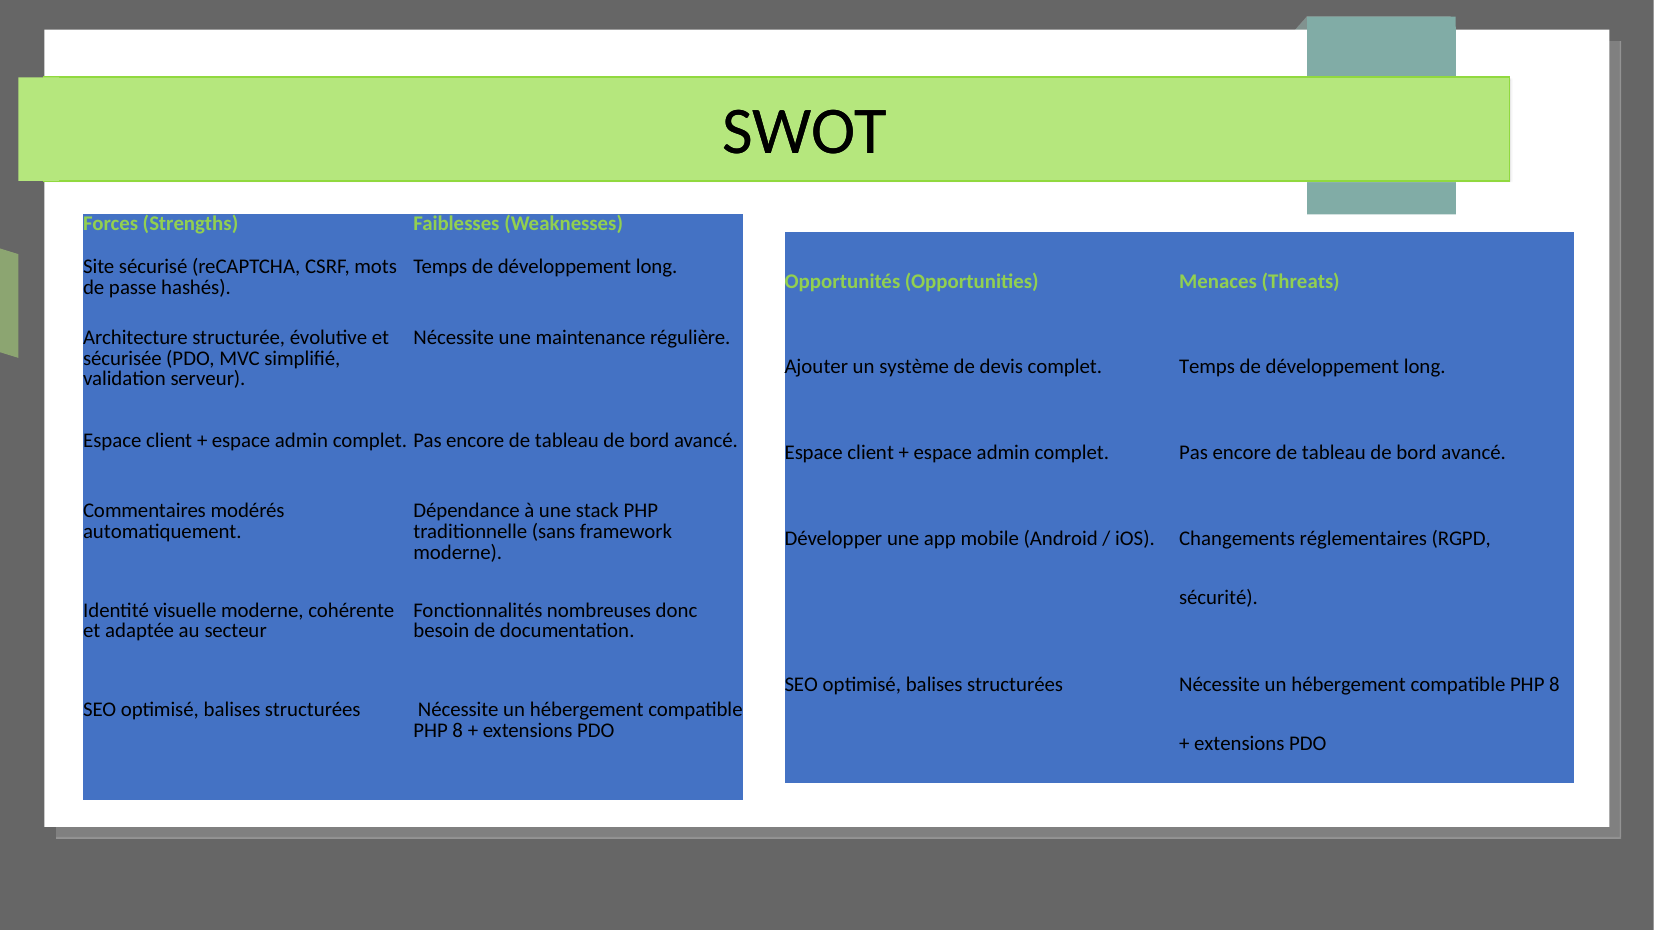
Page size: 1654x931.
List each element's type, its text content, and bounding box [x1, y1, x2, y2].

table_cell Site sécurisé (reCAPTCHA, CSRF, mots de passe hashés). [83, 258, 413, 329]
table_cell Fonctionnalités nombreuses donc besoin de documentation. [413, 602, 743, 701]
table_cell SEO optimisé, balises structurées [785, 637, 1179, 783]
table_cell Pas encore de tableau de bord avancé. [1179, 406, 1574, 491]
table_cell Ajouter un système de devis complet. [785, 320, 1179, 406]
table_cell Pas encore de tableau de bord avancé. [413, 432, 743, 503]
table_cell Nécessite une maintenance régulière. [413, 329, 743, 432]
table_cell Espace client + espace admin complet. [83, 432, 413, 503]
table_cell Temps de développement long. [413, 258, 743, 329]
table_cell Développer une app mobile (Android / iOS). [785, 491, 1179, 637]
table_cell Changements réglementaires (RGPD, sécurité). [1179, 491, 1574, 637]
table_cell Temps de développement long. [1179, 320, 1574, 406]
table_cell Dépendance à une stack PHP traditionnelle (sans framework moderne). [413, 503, 743, 602]
table_cell Commentaires modérés automatiquement. [83, 503, 413, 602]
table_cell Nécessite un hébergement compatible PHP 8 + extensions PDO [413, 701, 743, 800]
table_header Forces (Strengths) [83, 214, 413, 258]
title SWOT [96, 74, 1514, 179]
table_cell SEO optimisé, balises structurées [83, 701, 413, 800]
table_cell Espace client + espace admin complet. [785, 406, 1179, 491]
table_header Opportunités (Opportunities) [785, 232, 1179, 320]
table_cell Identité visuelle moderne, cohérente et adaptée au secteur [83, 602, 413, 701]
table_header Faiblesses (Weaknesses) [413, 214, 743, 258]
table_header Menaces (Threats) [1179, 232, 1574, 320]
table_cell Architecture structurée, évolutive et sécurisée (PDO, MVC simplifié, validation serveur). [83, 329, 413, 432]
table_cell Nécessite un hébergement compatible PHP 8 + extensions PDO [1179, 637, 1574, 783]
